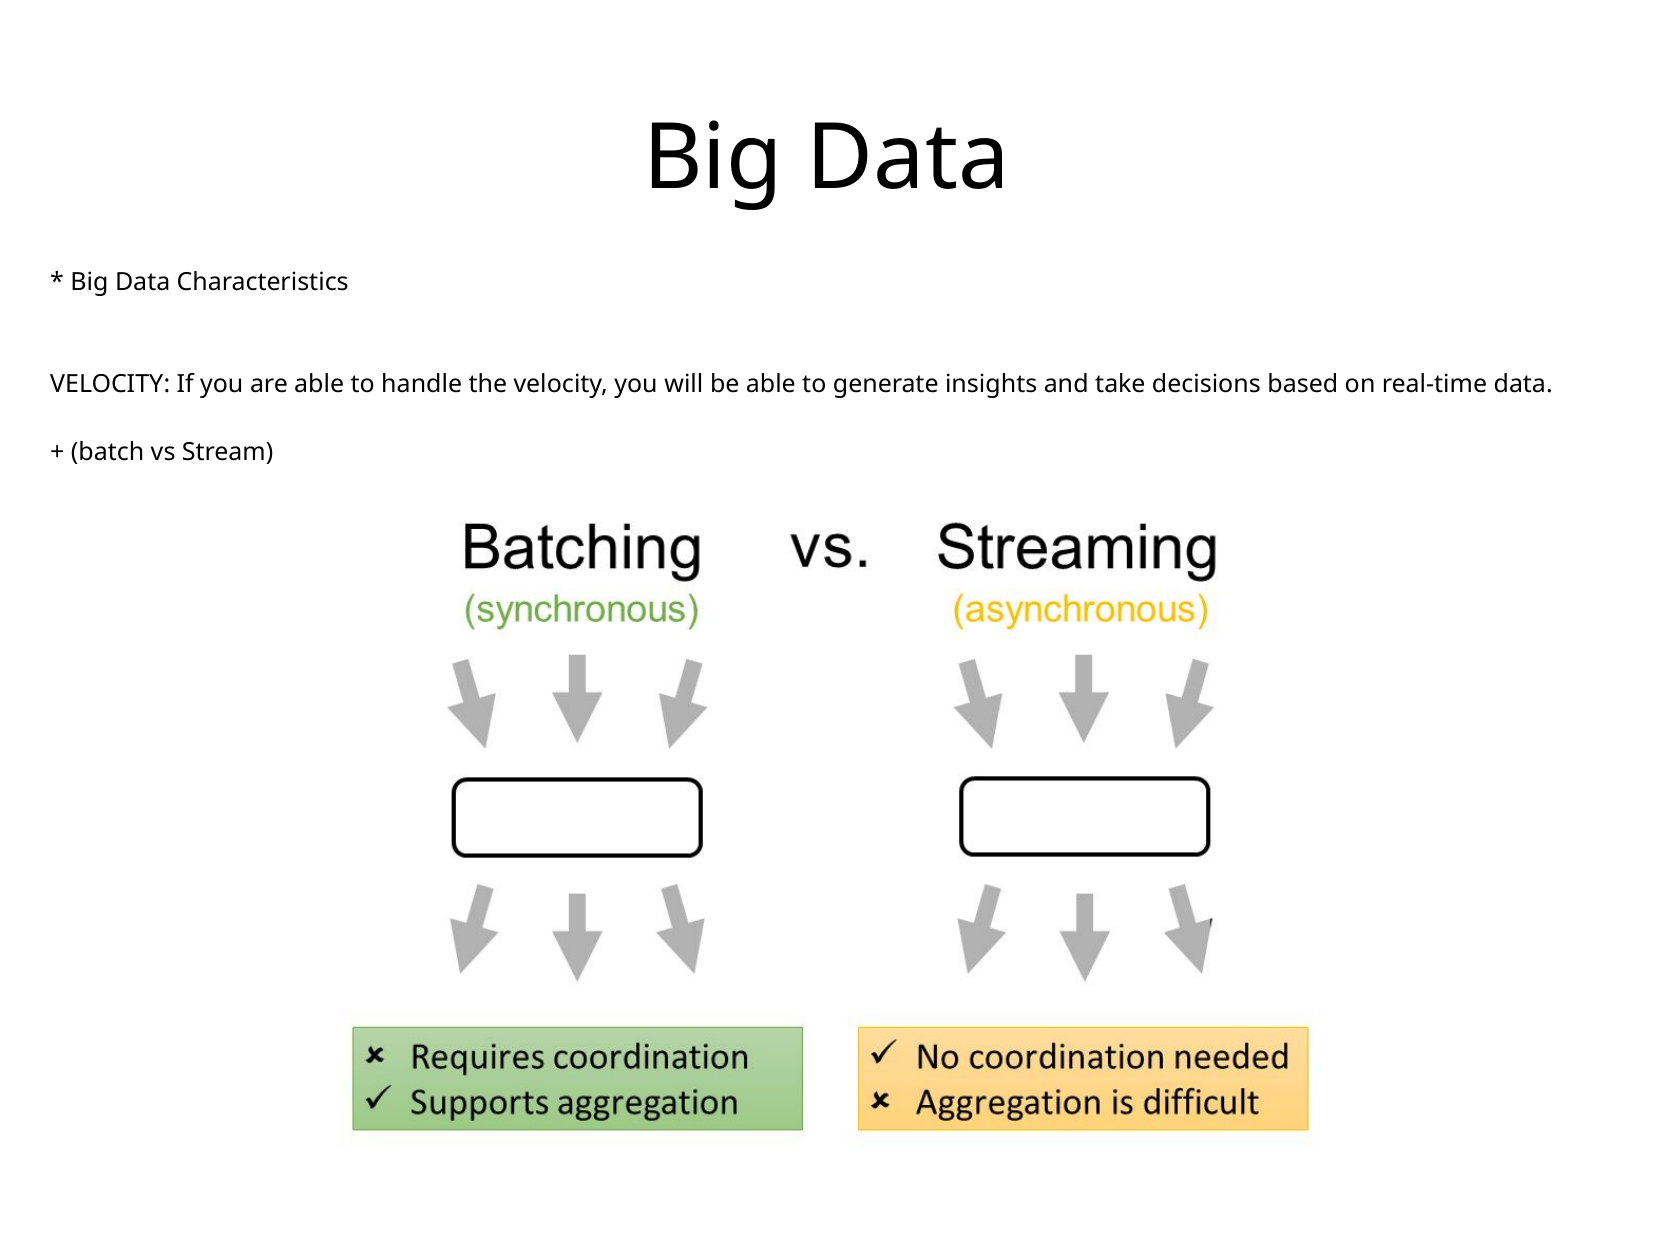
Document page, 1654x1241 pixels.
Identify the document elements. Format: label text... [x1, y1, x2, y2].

text_box * Big Data Characteristics VELOCITY: If you are able to handle the velocity, you will be able to generate insights and take decisions based on real-time data. + (batch vs Stream) [35, 256, 1571, 535]
title Big Data [82, 49, 1571, 256]
picture [324, 436, 1337, 1197]
